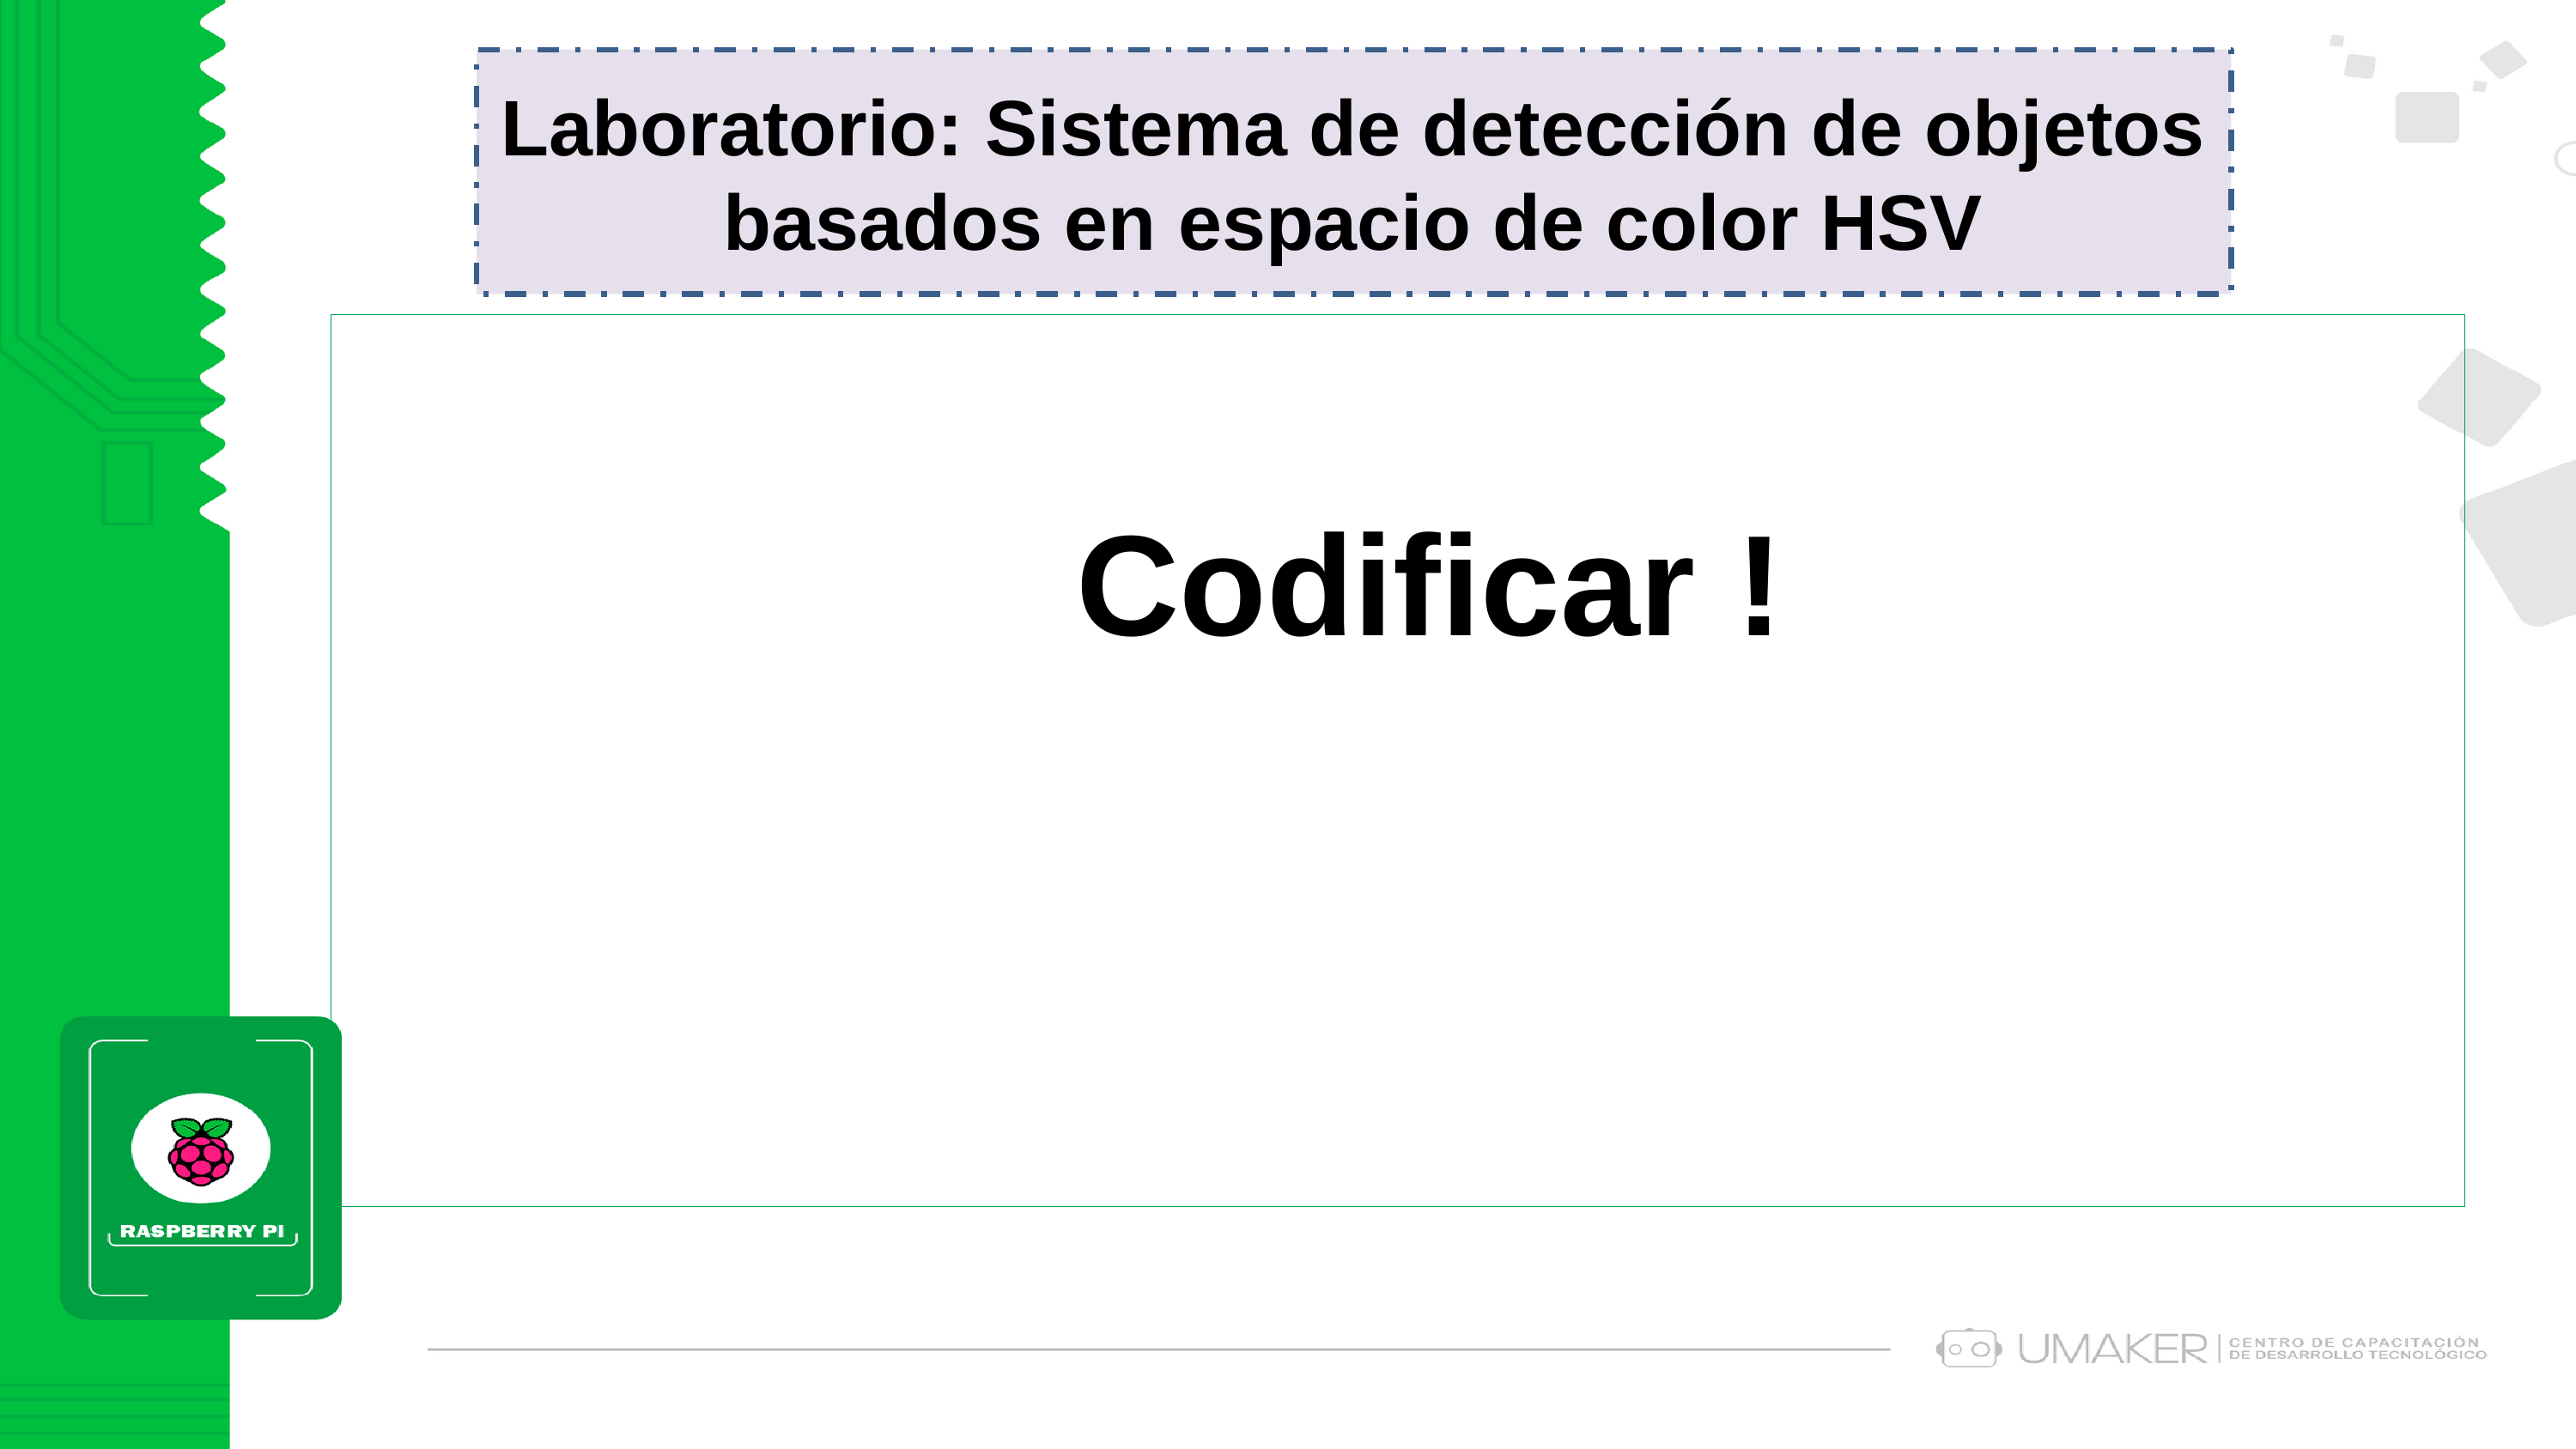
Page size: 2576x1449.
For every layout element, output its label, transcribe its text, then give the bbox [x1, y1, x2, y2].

text_box Laboratorio: Sistema de detección de objetos basados en espacio de color HSV [477, 49, 2232, 294]
picture [0, 0, 2576, 1449]
text_box Codificar ! [331, 314, 2465, 1207]
